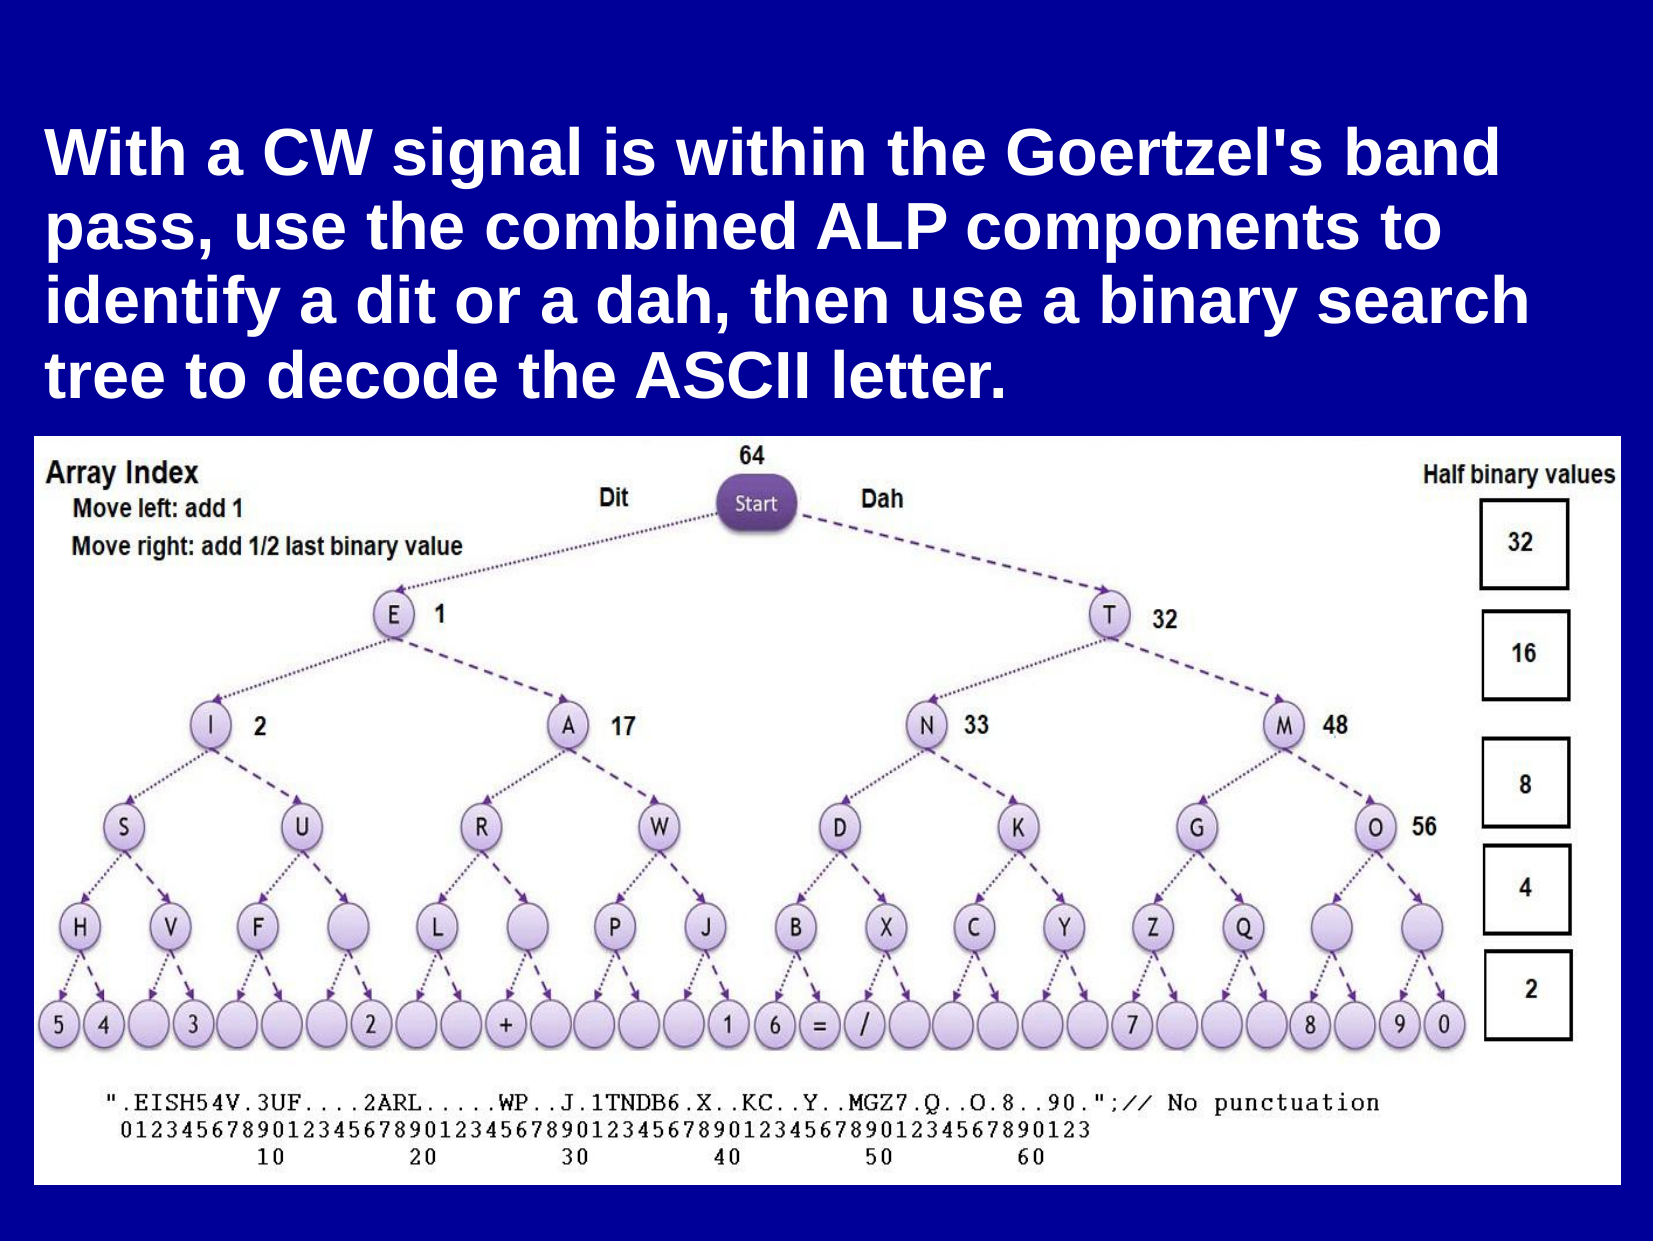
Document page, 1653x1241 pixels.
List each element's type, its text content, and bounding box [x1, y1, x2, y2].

picture [34, 436, 1621, 1185]
text_box With a CW signal is within the Goertzel's band pass, use the combined ALP components to identify a dit or a dah, then use a binary search tree to decode the ASCII letter. [29, 108, 1635, 421]
